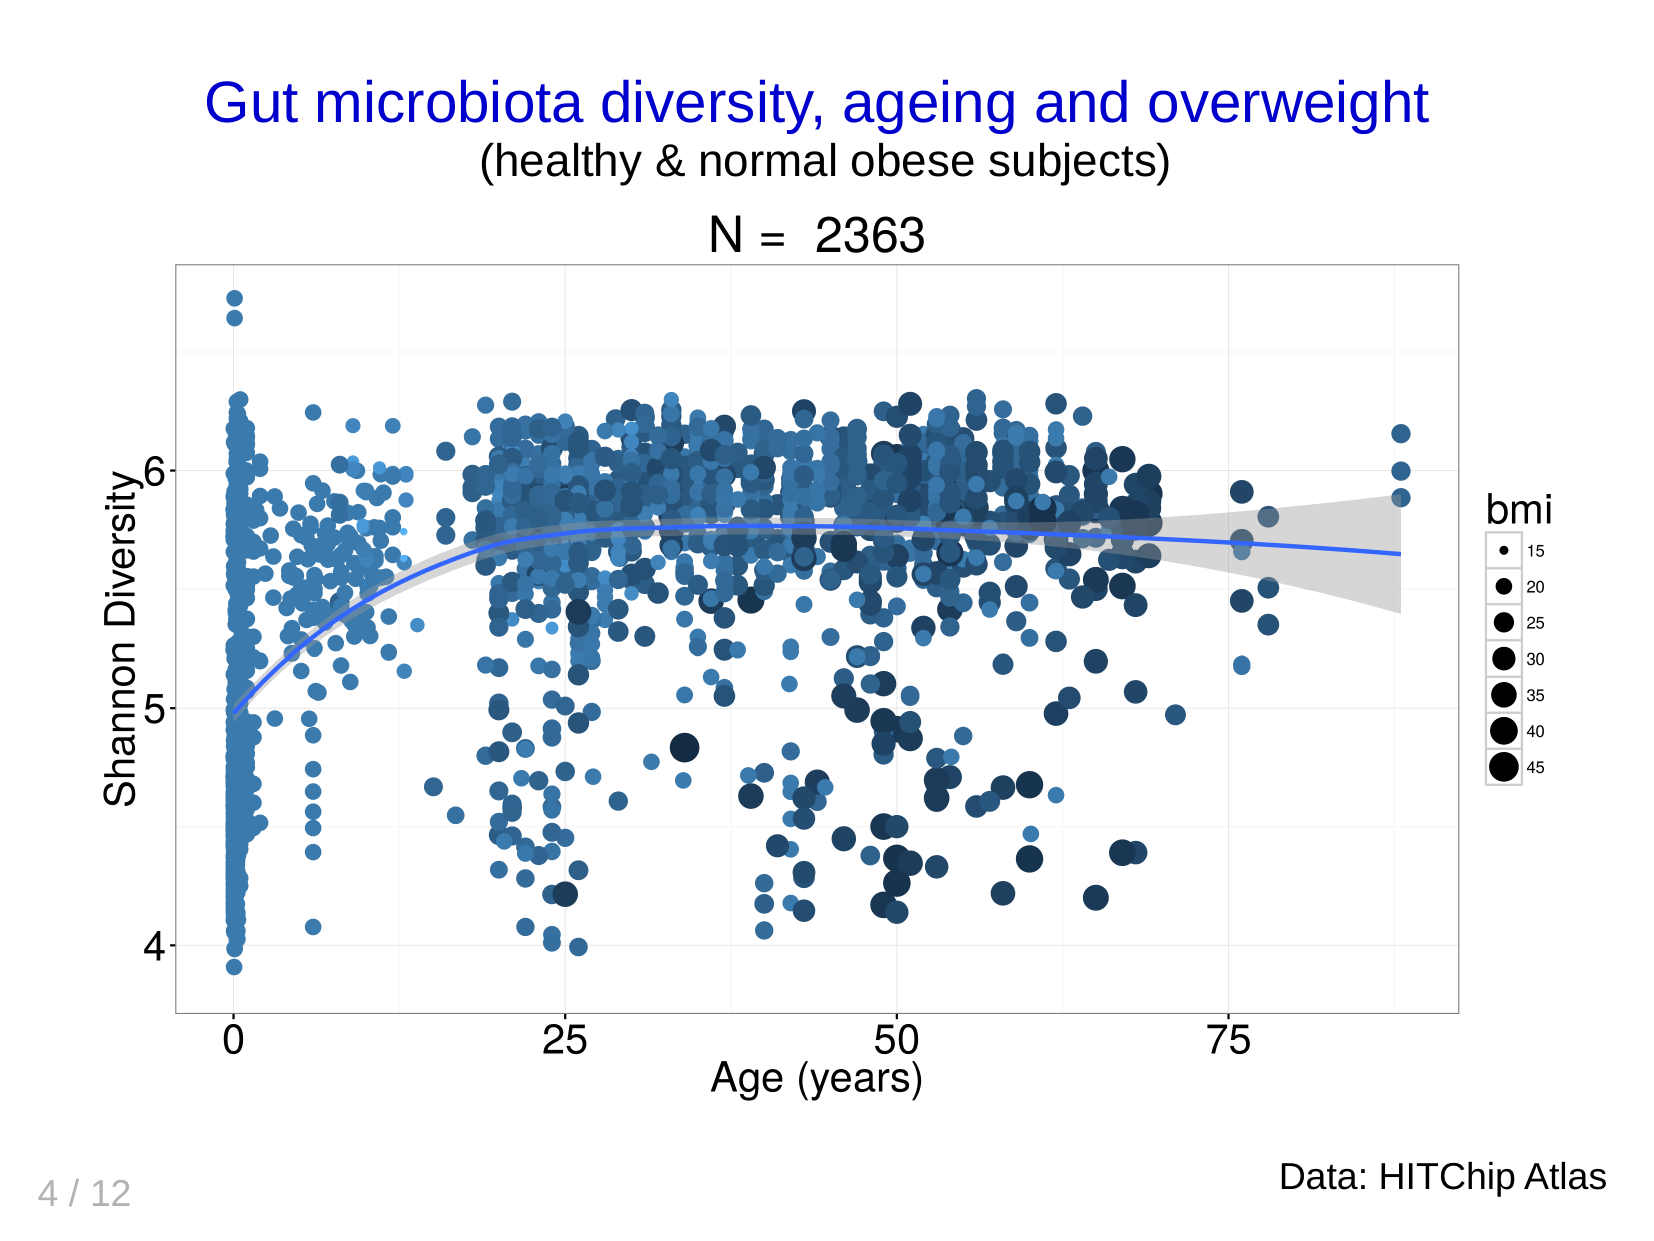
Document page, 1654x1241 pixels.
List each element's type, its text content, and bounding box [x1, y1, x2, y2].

text_box Gut microbiota diversity, ageing and overweight (healthy & normal obese subjects) [75, 62, 1578, 208]
text_box <number> / 12 [22, 1165, 276, 1222]
text_box Data: HITChip Atlas [1263, 1148, 1639, 1221]
picture [90, 205, 1590, 1106]
